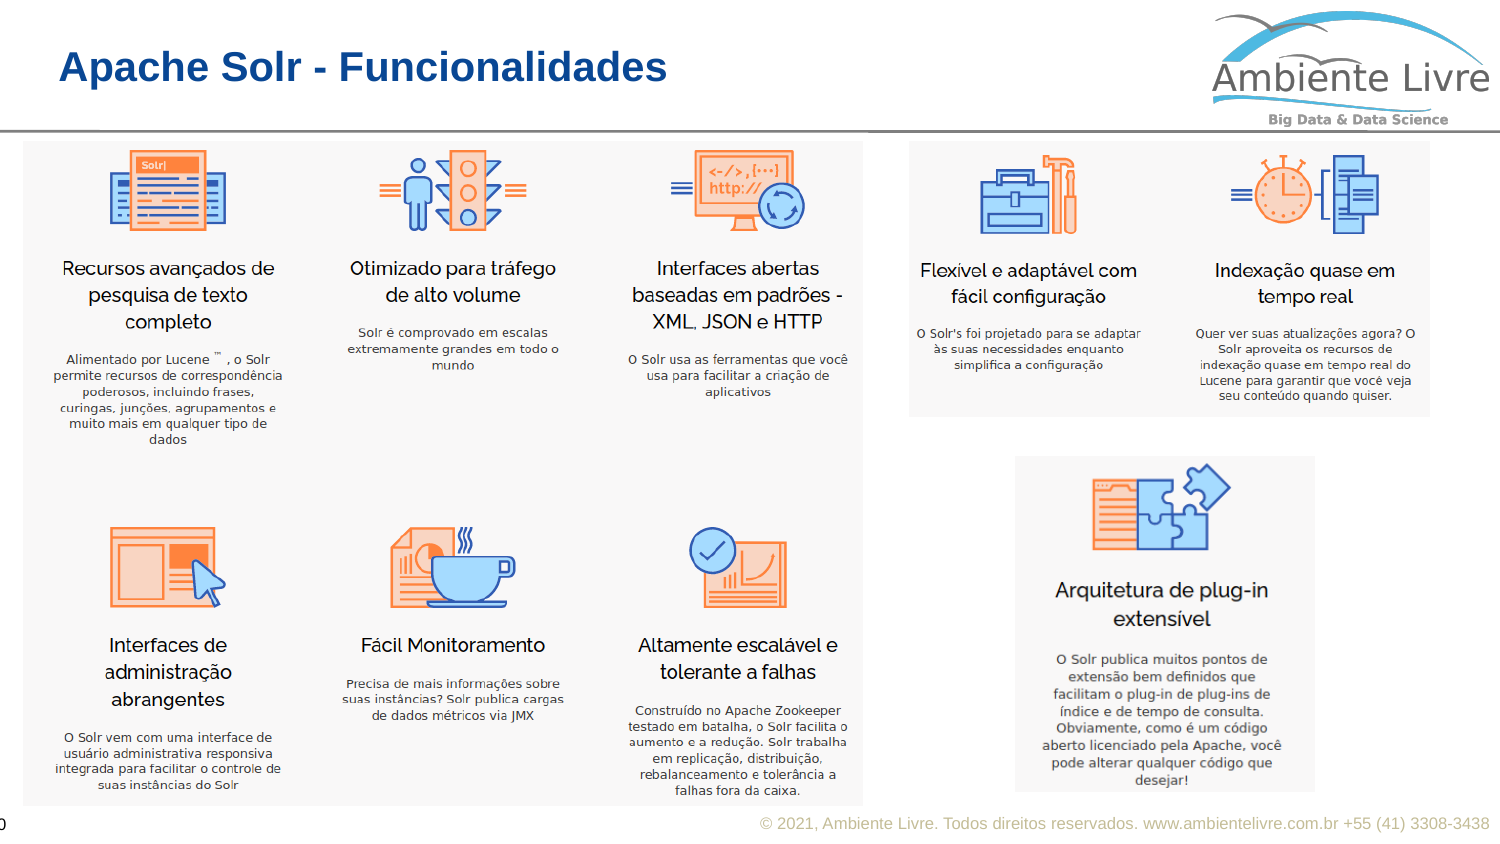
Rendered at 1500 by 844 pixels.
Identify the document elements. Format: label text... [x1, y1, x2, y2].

picture [1212, 11, 1489, 127]
picture [1015, 456, 1315, 792]
title Apache Solr - Funcionalidades [43, 8, 1127, 129]
picture [23, 141, 1430, 806]
